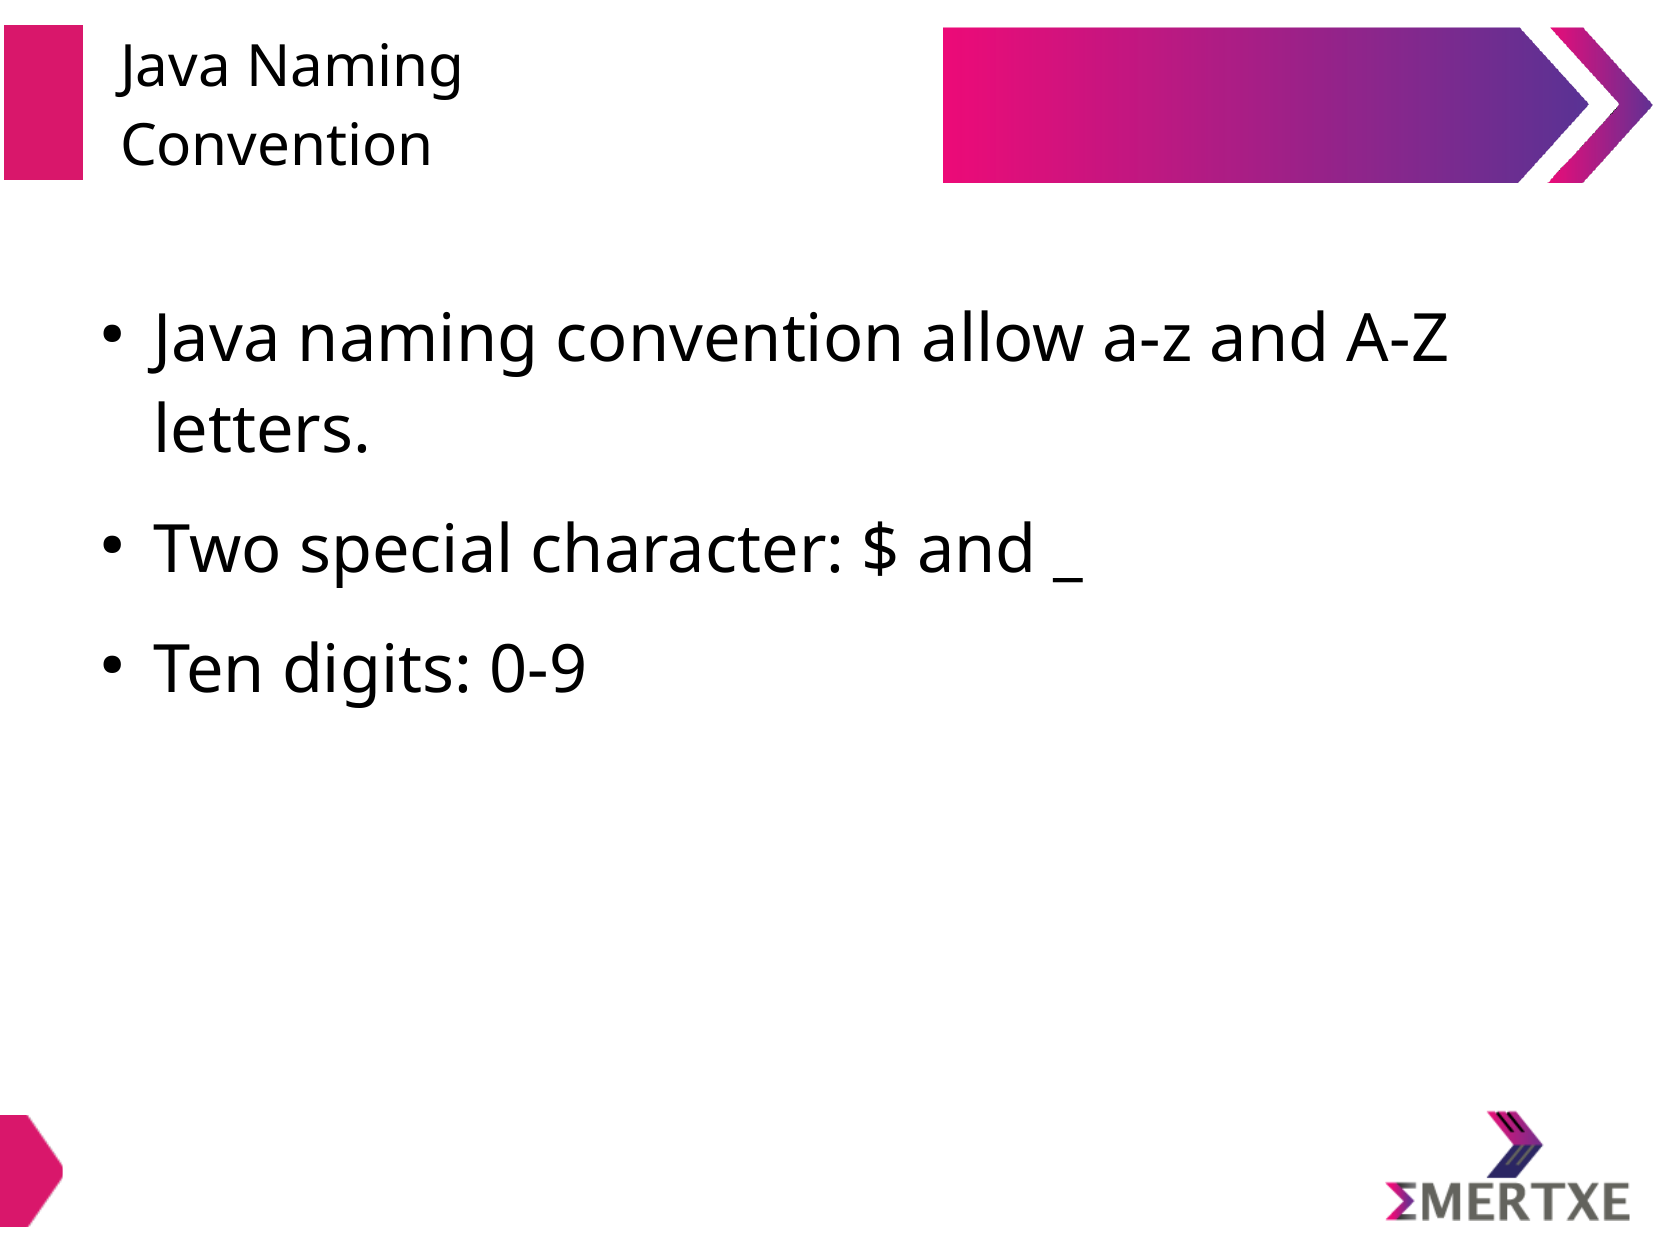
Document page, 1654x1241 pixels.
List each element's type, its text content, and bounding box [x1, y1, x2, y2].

picture [1385, 1107, 1631, 1221]
title Java Naming Convention [120, 0, 1609, 208]
picture [1609, 27, 1653, 183]
list Java naming convention allow a-z and A-Z letters. Two special character: $ and _ Ten digits: 0-9 [82, 290, 1571, 1010]
